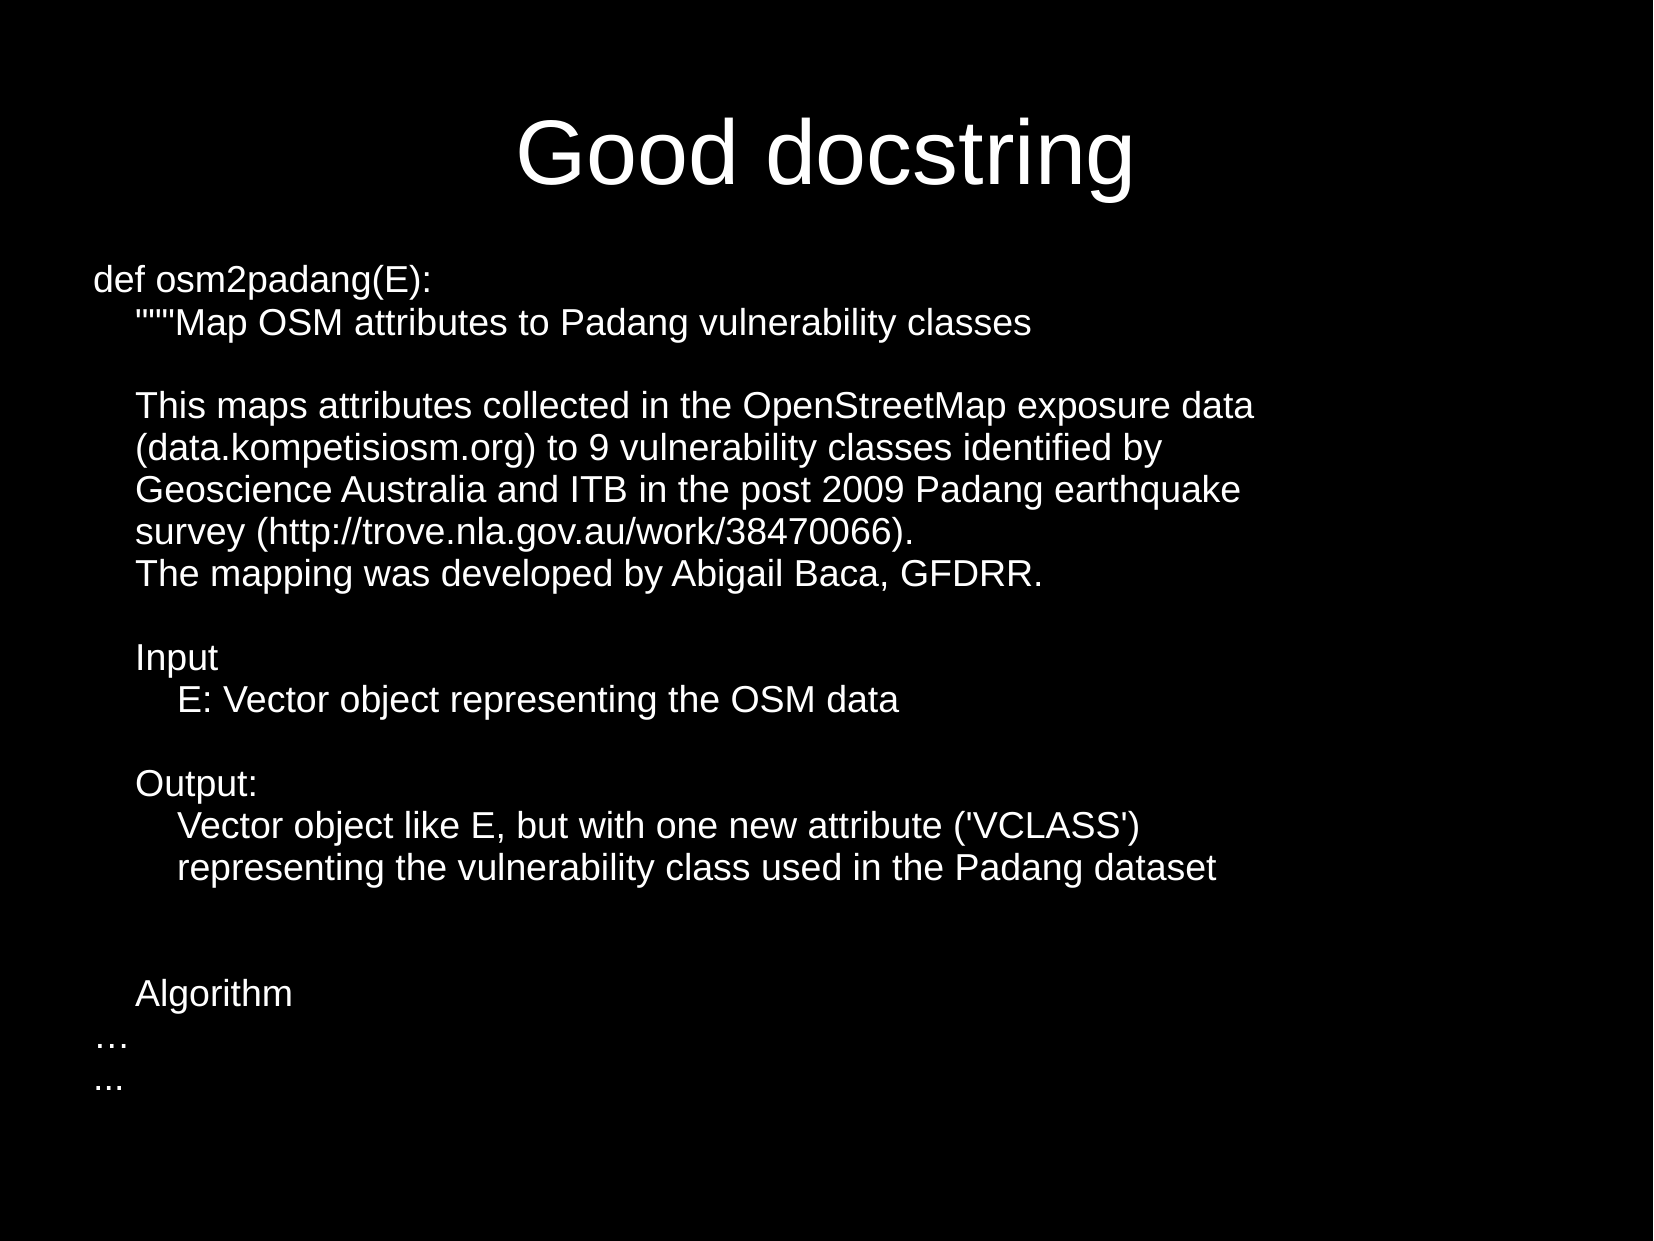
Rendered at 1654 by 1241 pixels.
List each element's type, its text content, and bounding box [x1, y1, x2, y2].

title Good docstring [82, 49, 1571, 251]
text_box def osm2padang(E): """Map OSM attributes to Padang vulnerability classes This maps attributes collected in the OpenStreetMap exposure data (data.kompetisiosm.org) to 9 vulnerability classes identified by Geoscience Australia and ITB in the post 2009 Padang earthquake survey (http://trove.nla.gov.au/work/38470066). The mapping was developed by Abigail Baca, GFDRR. Input E: Vector object representing the OSM data Output: Vector object like E, but with one new attribute ('VCLASS') representing the vulnerability class used in the Padang dataset Algorithm … ... [78, 251, 1576, 1163]
